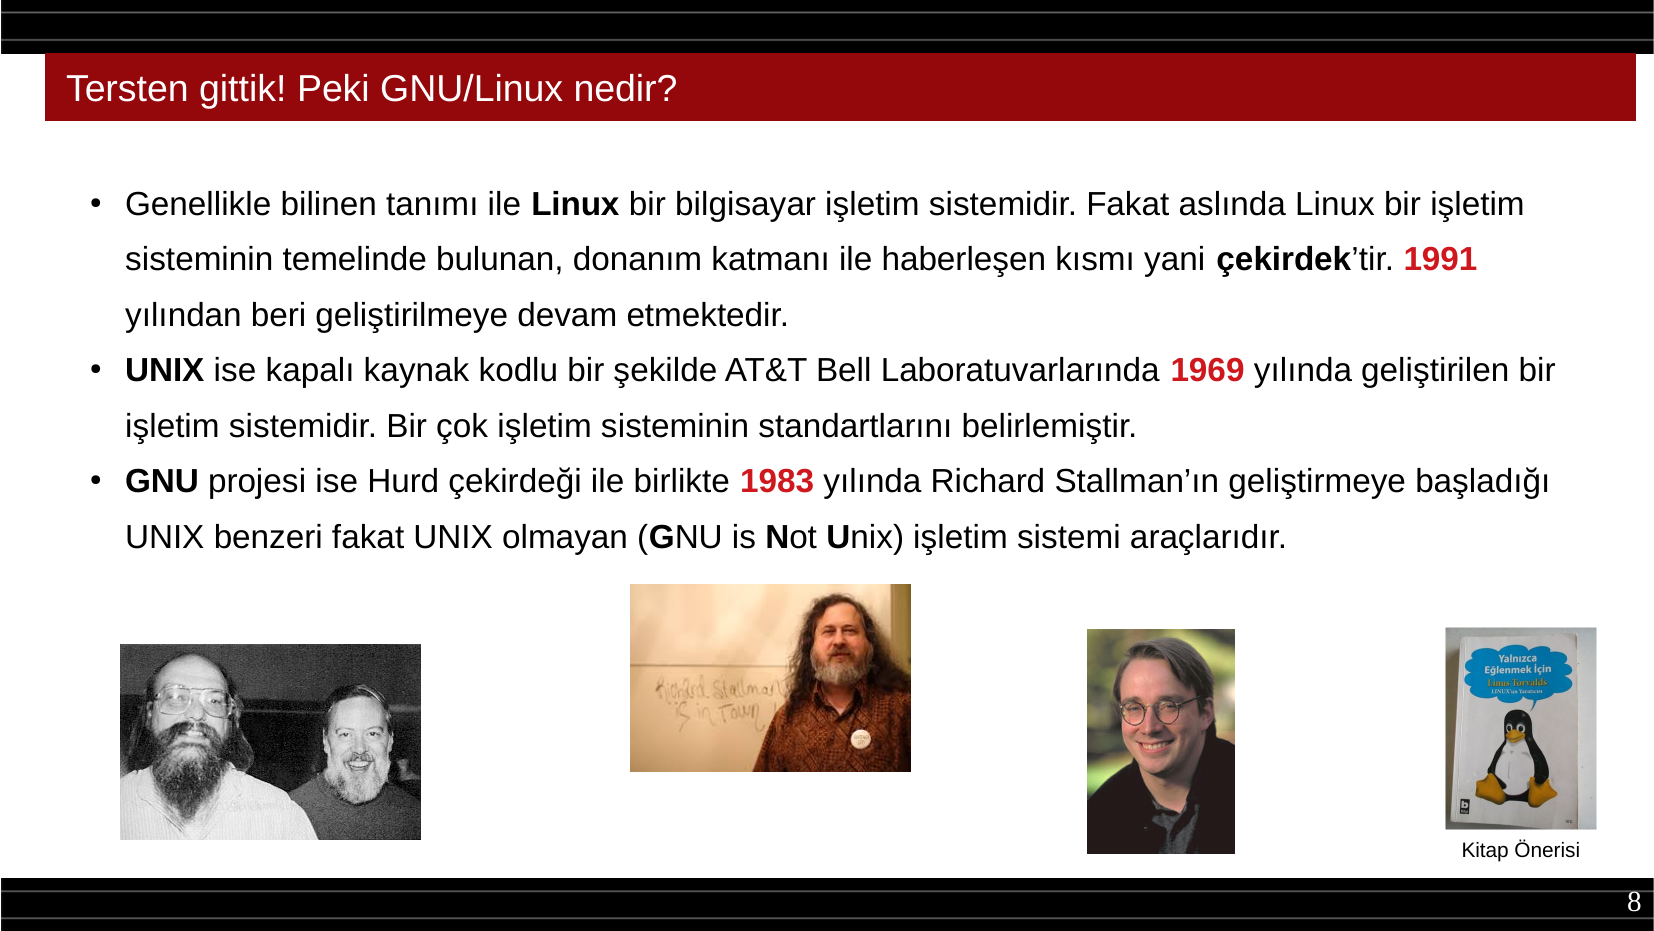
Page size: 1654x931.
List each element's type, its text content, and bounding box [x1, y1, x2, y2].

picture [1404, 611, 1638, 830]
picture [630, 584, 911, 772]
picture [1087, 629, 1235, 854]
picture [1, 878, 1654, 931]
text_box Kitap Önerisi [1400, 830, 1641, 869]
text_box Tersten gittik! Peki GNU/Linux nedir? [51, 60, 1312, 117]
picture [1, 0, 1654, 54]
text_box Genellikle bilinen tanımı ile Linux bir bilgisayar işletim sistemidir. Fakat aslında Linux bir işletim sisteminin temelinde bulunan, donanım katmanı ile haberleşen kısmı yani çekirdek’tir. 1991 yılından beri geliştirilmeye devam etmektedir. UNIX ise kapalı kaynak kodlu bir şekilde AT&T Bell Laboratuvarlarında 1969 yılında geliştirilen bir işletim sistemidir. Bir çok işletim sisteminin standartlarını belirlemiştir. GNU projesi ise Hurd çekirdeği ile birlikte 1983 yılında Richard Stallman’ın geliştirmeye başladığı UNIX benzeri fakat UNIX olmayan (GNU is Not Unix) işletim sistemi araçlarıdır. [75, 159, 1590, 563]
picture [120, 644, 421, 840]
